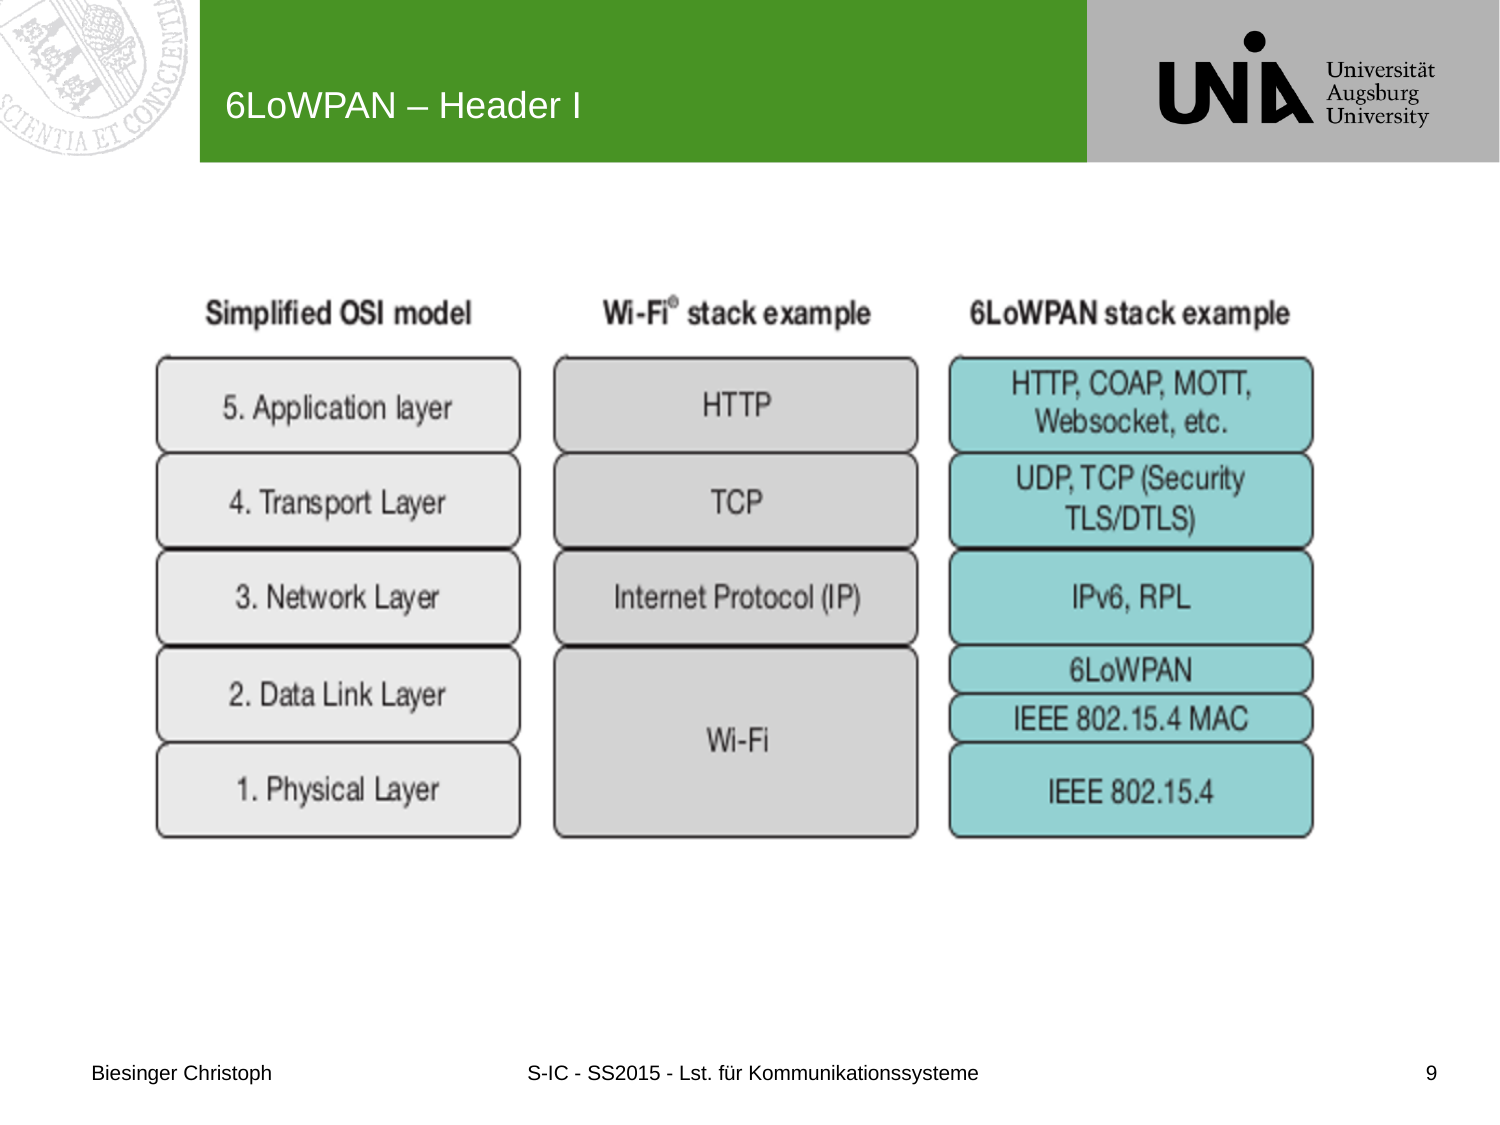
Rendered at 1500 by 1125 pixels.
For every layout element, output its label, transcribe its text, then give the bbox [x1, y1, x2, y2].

picture [1122, 12, 1488, 271]
picture [0, 0, 188, 156]
slide_number Biesinger Christoph [76, 1035, 389, 1110]
slide_number <Nummer> [1175, 1035, 1452, 1110]
title 6LoWPAN – Header I [225, 50, 1088, 163]
picture [130, 273, 1370, 852]
list [64, 255, 1415, 998]
footer S-IC - SS2015 - Lst. für Kommunikationssysteme [512, 1035, 1123, 1110]
